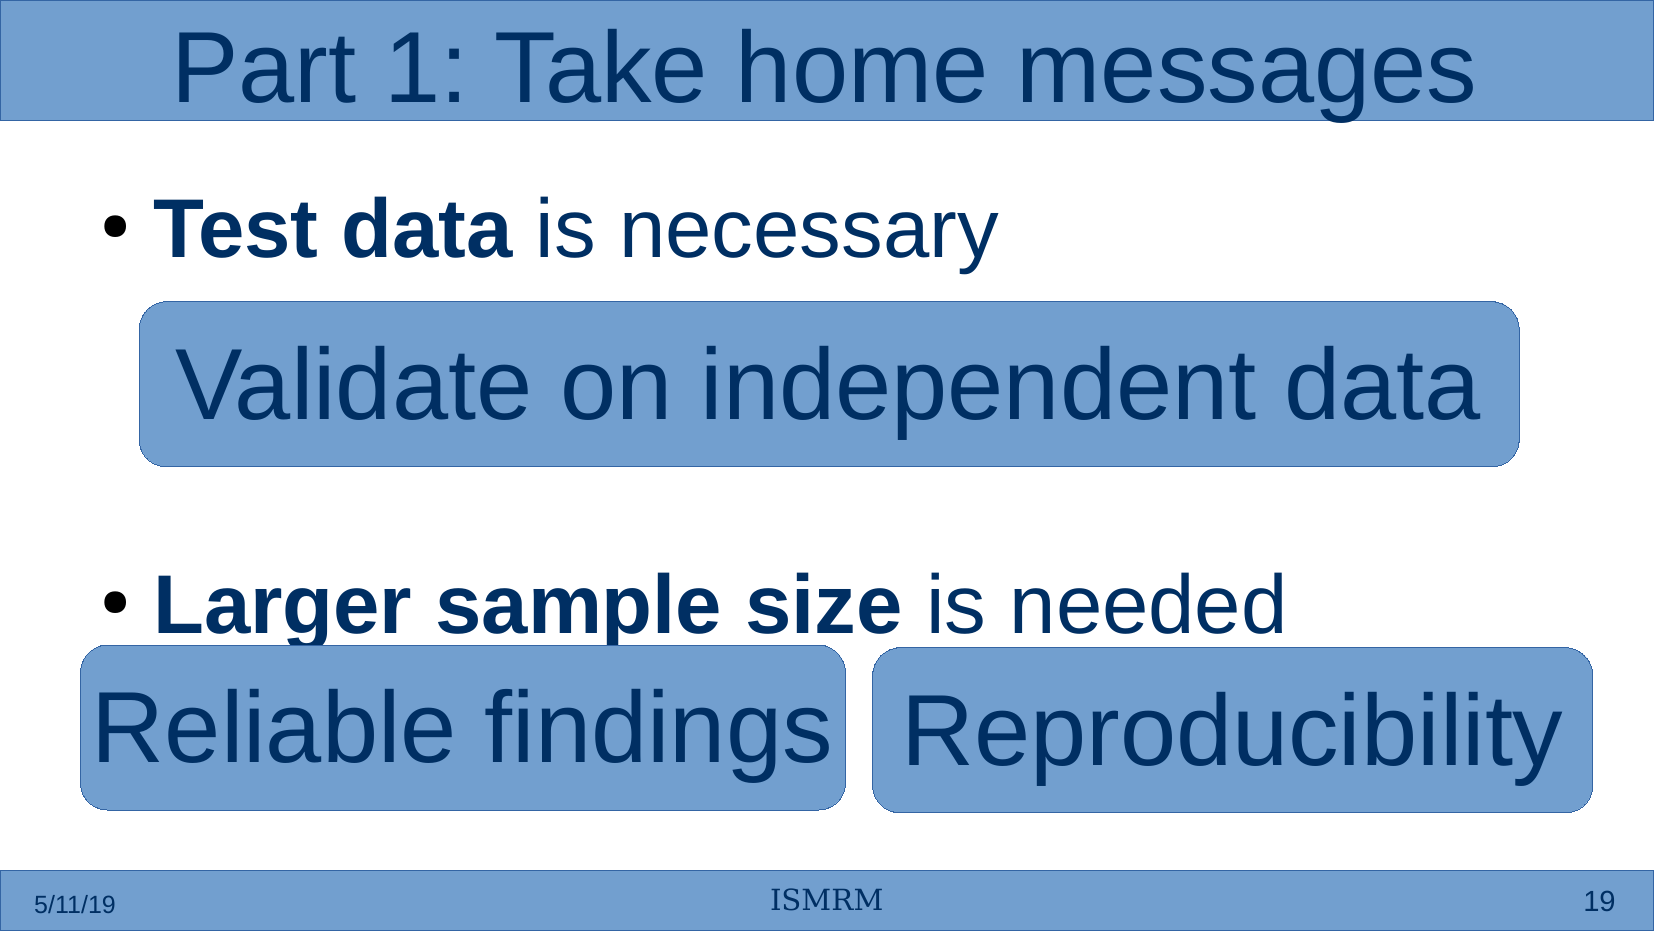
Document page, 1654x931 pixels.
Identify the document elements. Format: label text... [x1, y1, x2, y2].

list Test data is necessary Larger sample size is needed [82, 182, 1571, 790]
text_box Reproducibility [872, 647, 1593, 813]
text_box Reliable findings [80, 645, 846, 811]
text_box Validate on independent data [139, 301, 1520, 467]
title Part 1: Take home messages [0, 15, 1651, 121]
